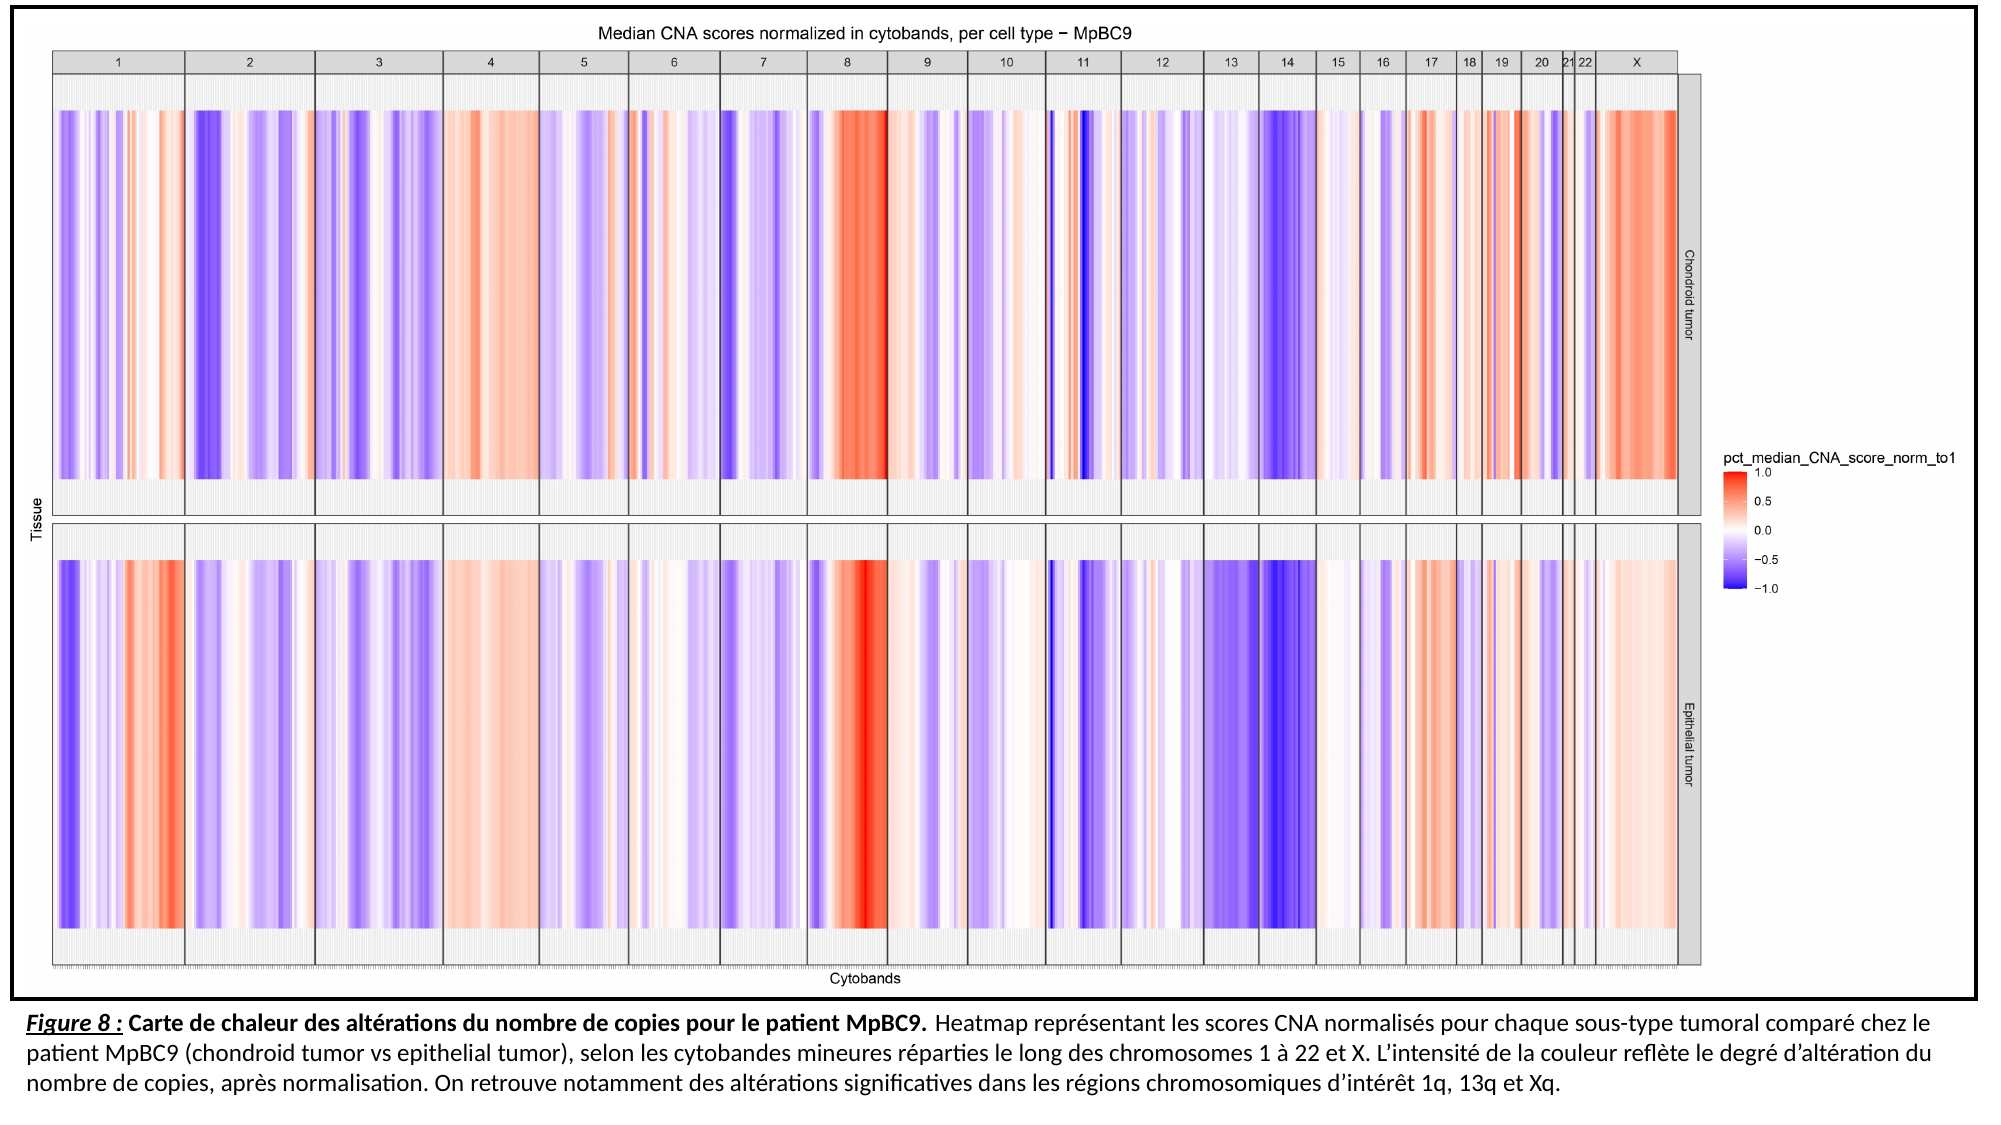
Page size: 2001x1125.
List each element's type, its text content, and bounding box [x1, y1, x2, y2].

text_box Figure 8 : Carte de chaleur des altérations du nombre de copies pour le patient MpBC9. Heatmap représentant les scores CNA normalisés pour chaque sous-type tumoral comparé chez le patient MpBC9 (chondroid tumor vs epithelial tumor), selon les cytobandes mineures réparties le long des chromosomes 1 à 22 et X. L’intensité de la couleur reflète le degré d’altération du nombre de copies, après normalisation. On retrouve notamment des altérations significatives dans les régions chromosomiques d’intérêt 1q, 13q et Xq. [11, 1001, 1977, 1104]
picture [23, 19, 1971, 994]
